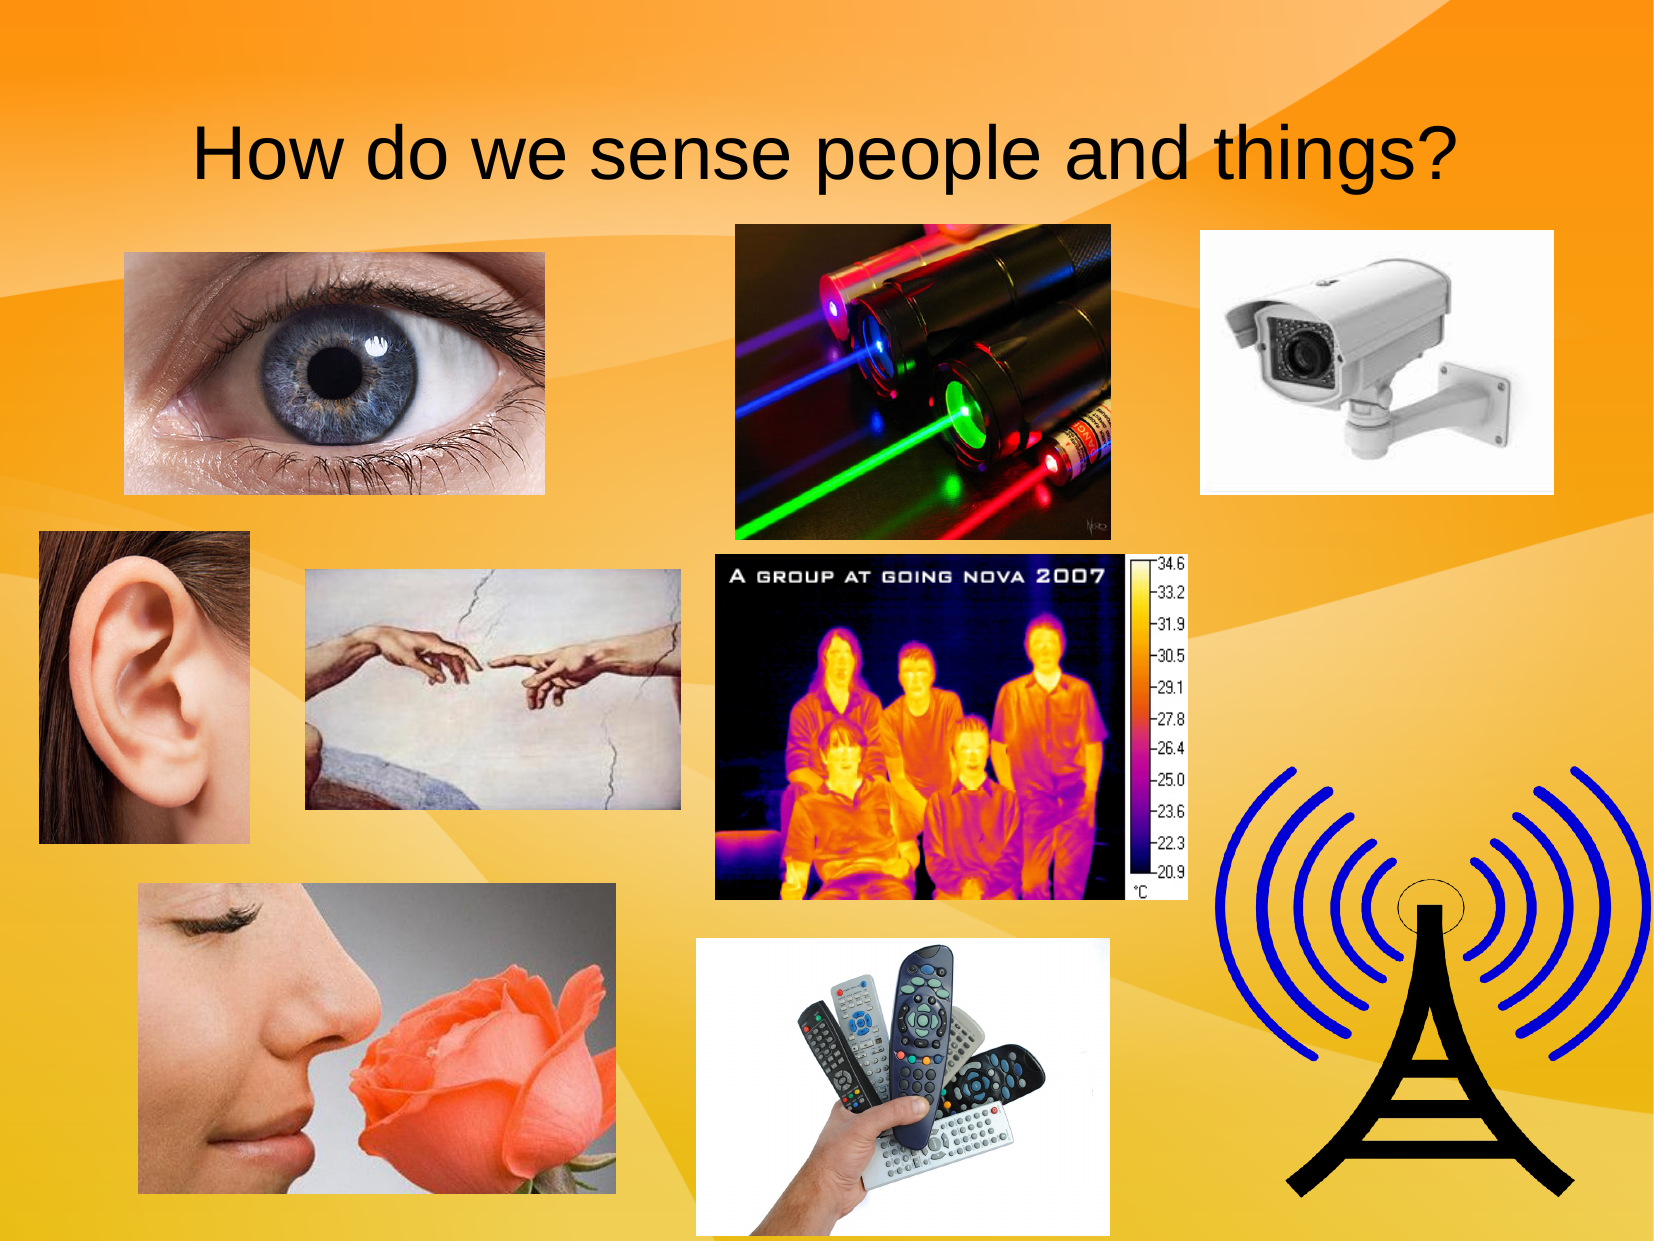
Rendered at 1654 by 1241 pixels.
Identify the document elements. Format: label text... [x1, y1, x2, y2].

title How do we sense people and things? [82, 49, 1571, 257]
picture [0, 0, 1654, 1241]
